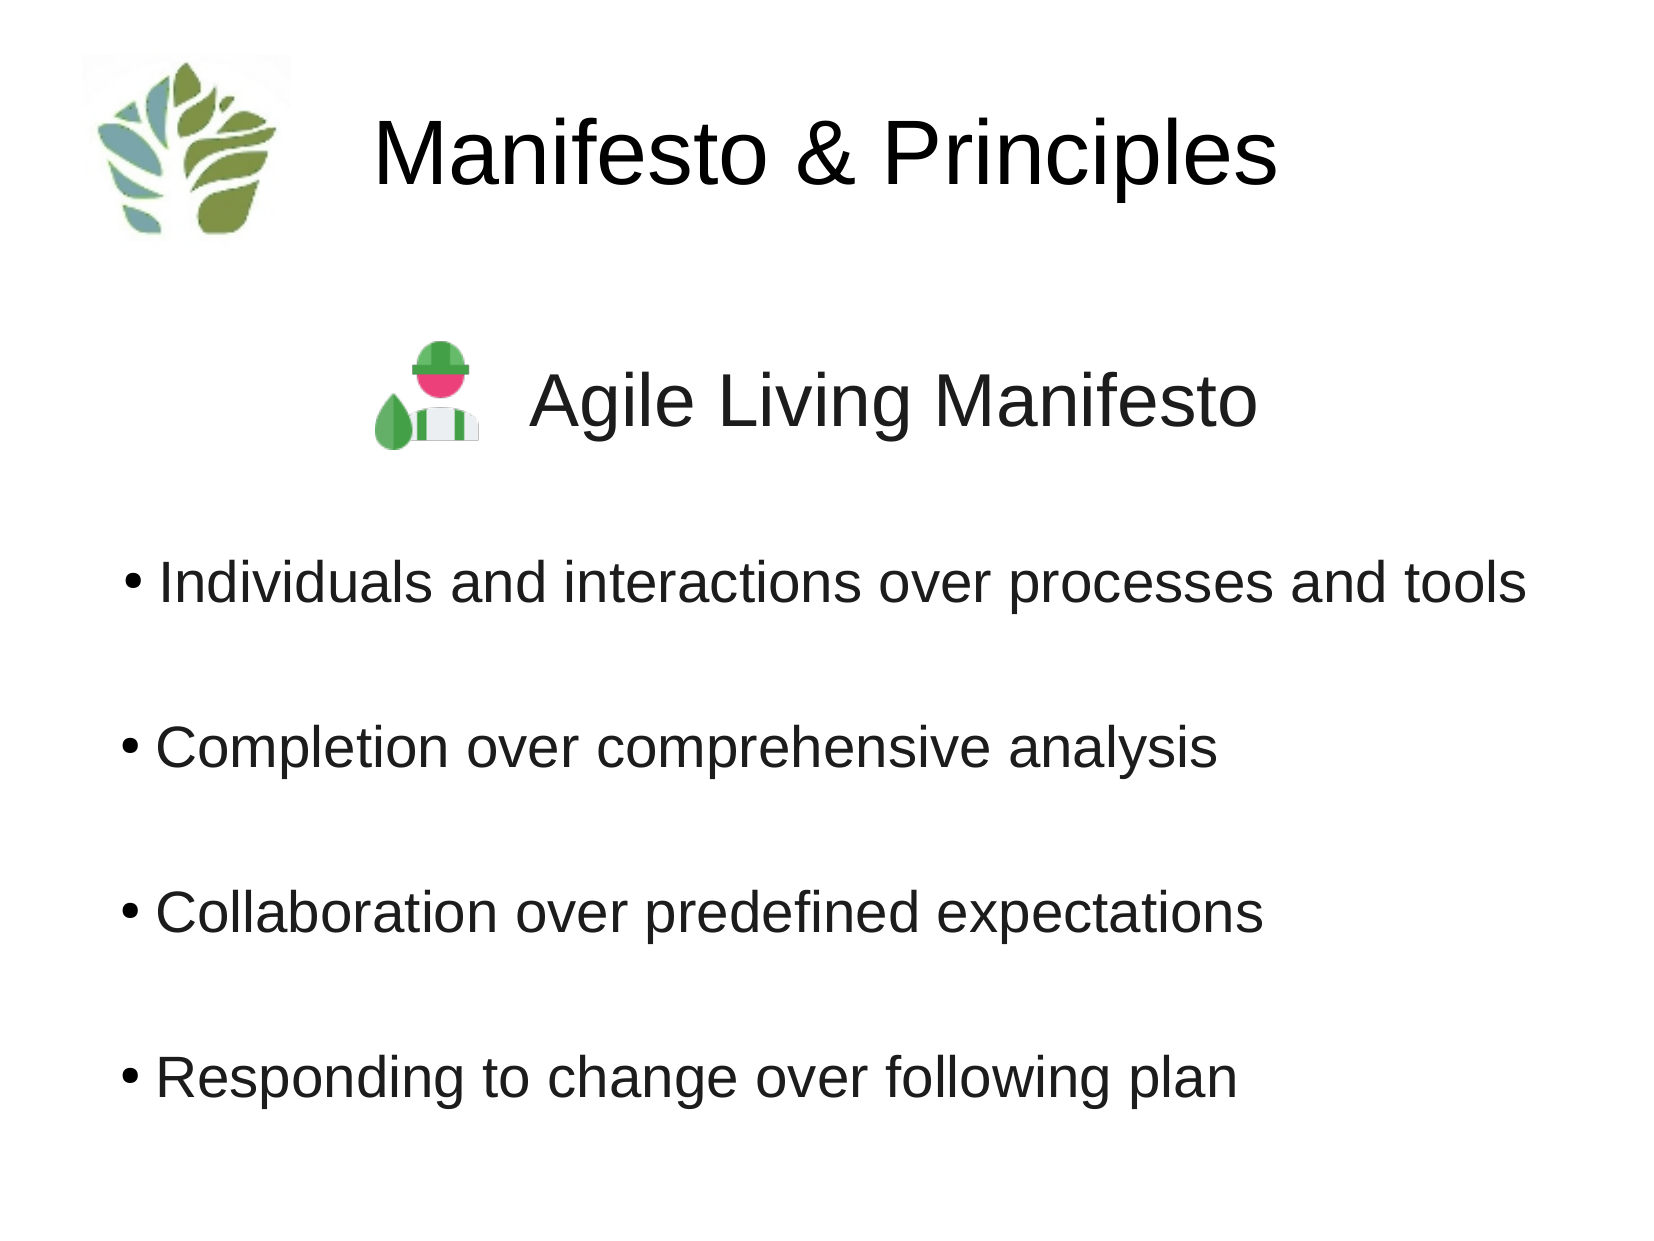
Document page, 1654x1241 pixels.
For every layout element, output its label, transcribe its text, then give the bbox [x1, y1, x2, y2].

title Manifesto & Principles [291, 49, 1571, 257]
picture [375, 337, 488, 451]
picture [82, 49, 291, 258]
text_box Collaboration over predefined expectations [105, 872, 1561, 963]
text_box Completion over comprehensive analysis [105, 707, 1561, 798]
text_box Responding to change over following plan [105, 1037, 1561, 1128]
text_box Agile Living Manifesto [499, 351, 1291, 451]
text_box Individuals and interactions over processes and tools [108, 542, 1564, 633]
